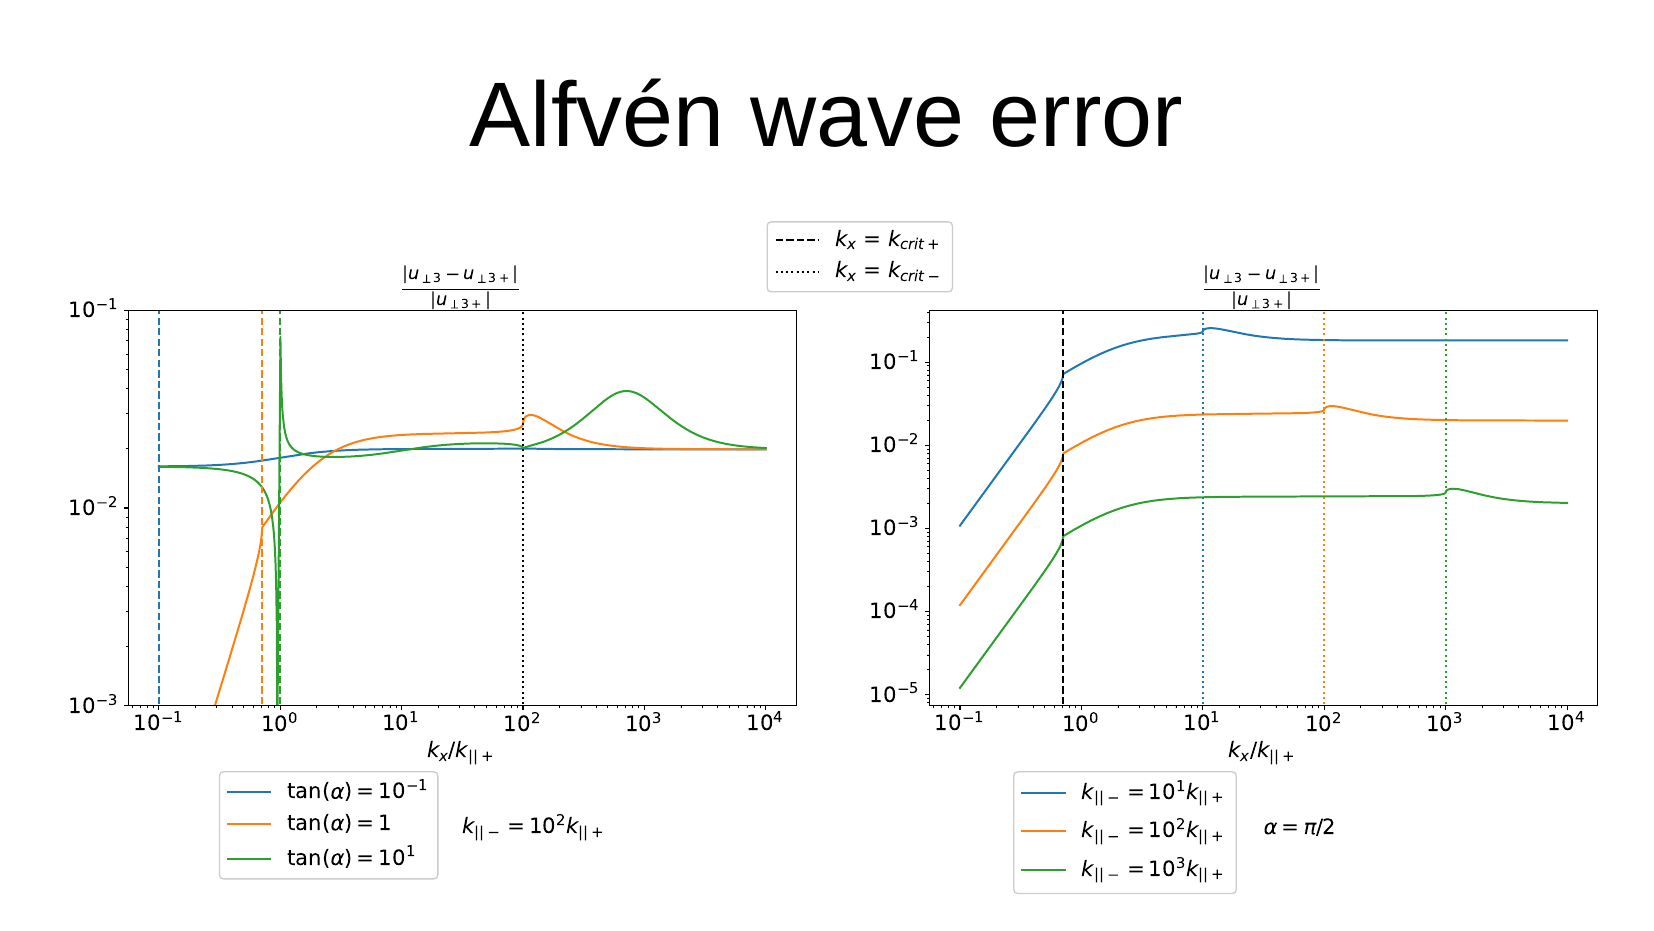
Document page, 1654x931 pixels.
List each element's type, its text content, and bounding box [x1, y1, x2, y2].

title Alfvén wave error [82, 37, 1571, 193]
picture [59, 212, 1607, 904]
